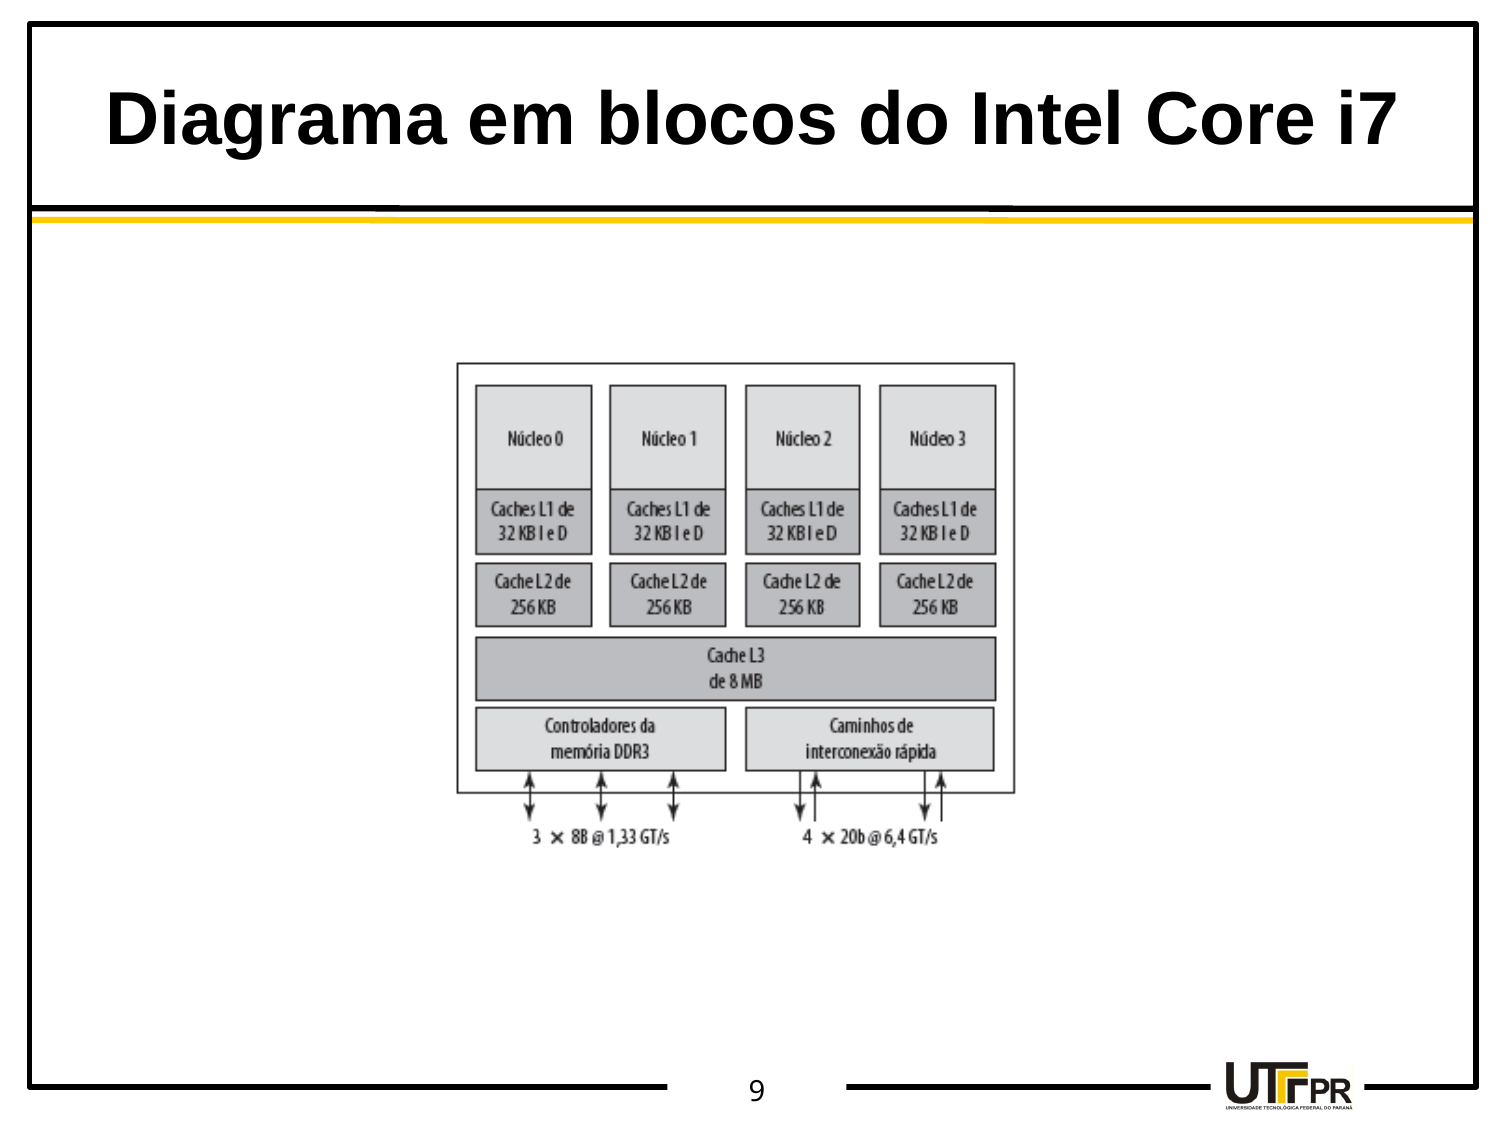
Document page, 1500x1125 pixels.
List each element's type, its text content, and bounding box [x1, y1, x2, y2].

picture [1225, 1062, 1353, 1110]
picture [444, 350, 1034, 857]
title Diagrama em blocos do Intel Core i7 [29, 47, 1477, 195]
